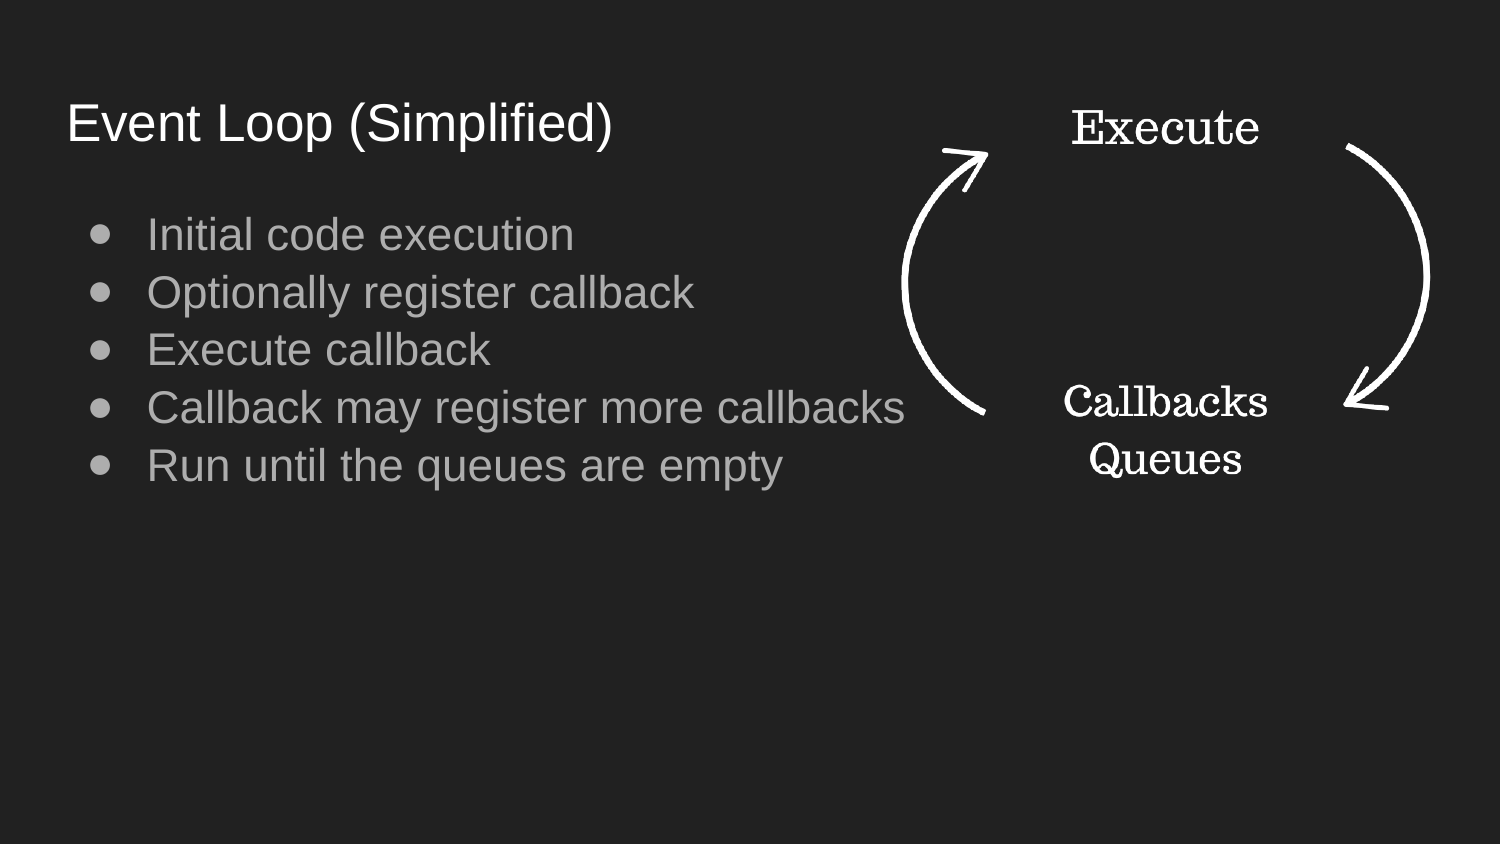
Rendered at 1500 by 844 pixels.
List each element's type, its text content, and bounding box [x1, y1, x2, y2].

list Initial code execution Optionally register callback Execute callback Callback may register more callbacks Run until the queues are empty [56, 186, 857, 498]
title Event Loop (Simplified) [51, 72, 1449, 167]
picture [857, 80, 1466, 511]
